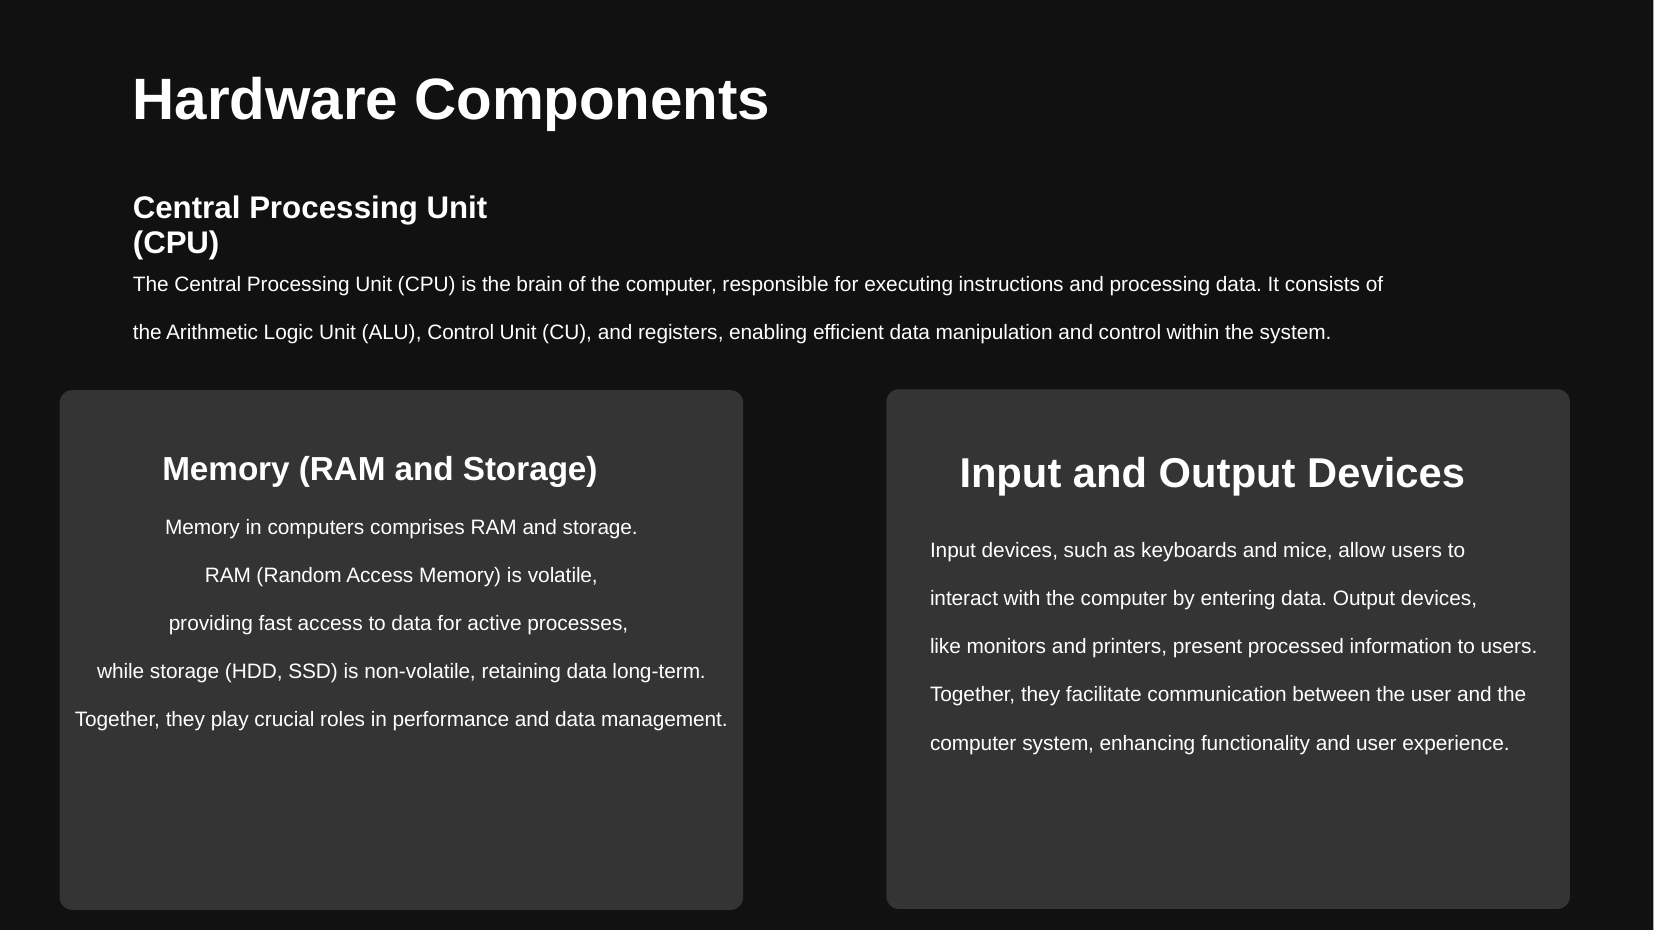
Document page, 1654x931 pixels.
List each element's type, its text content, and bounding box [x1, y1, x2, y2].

text_box The Central Processing Unit (CPU) is the brain of the computer, responsible for executing instructions and processing data. It consists of the Arithmetic Logic Unit (ALU), Control Unit (CU), and registers, enabling efficient data manipulation and control within the system. [118, 265, 1405, 509]
picture [885, 388, 1571, 910]
text_box Memory (RAM and Storage) [147, 442, 614, 544]
picture [58, 389, 744, 911]
text_box Central Processing Unit (CPU) [118, 182, 598, 265]
text_box Hardware Components [118, 58, 786, 226]
text_box Input and Output Devices [944, 442, 1481, 531]
text_box Input devices, such as keyboards and mice, allow users to interact with the computer by entering data. Output devices, like monitors and printers, present processed information to users. Together, they facilitate communication between the user and the computer system, enhancing functionality and user experience. [915, 531, 1553, 931]
